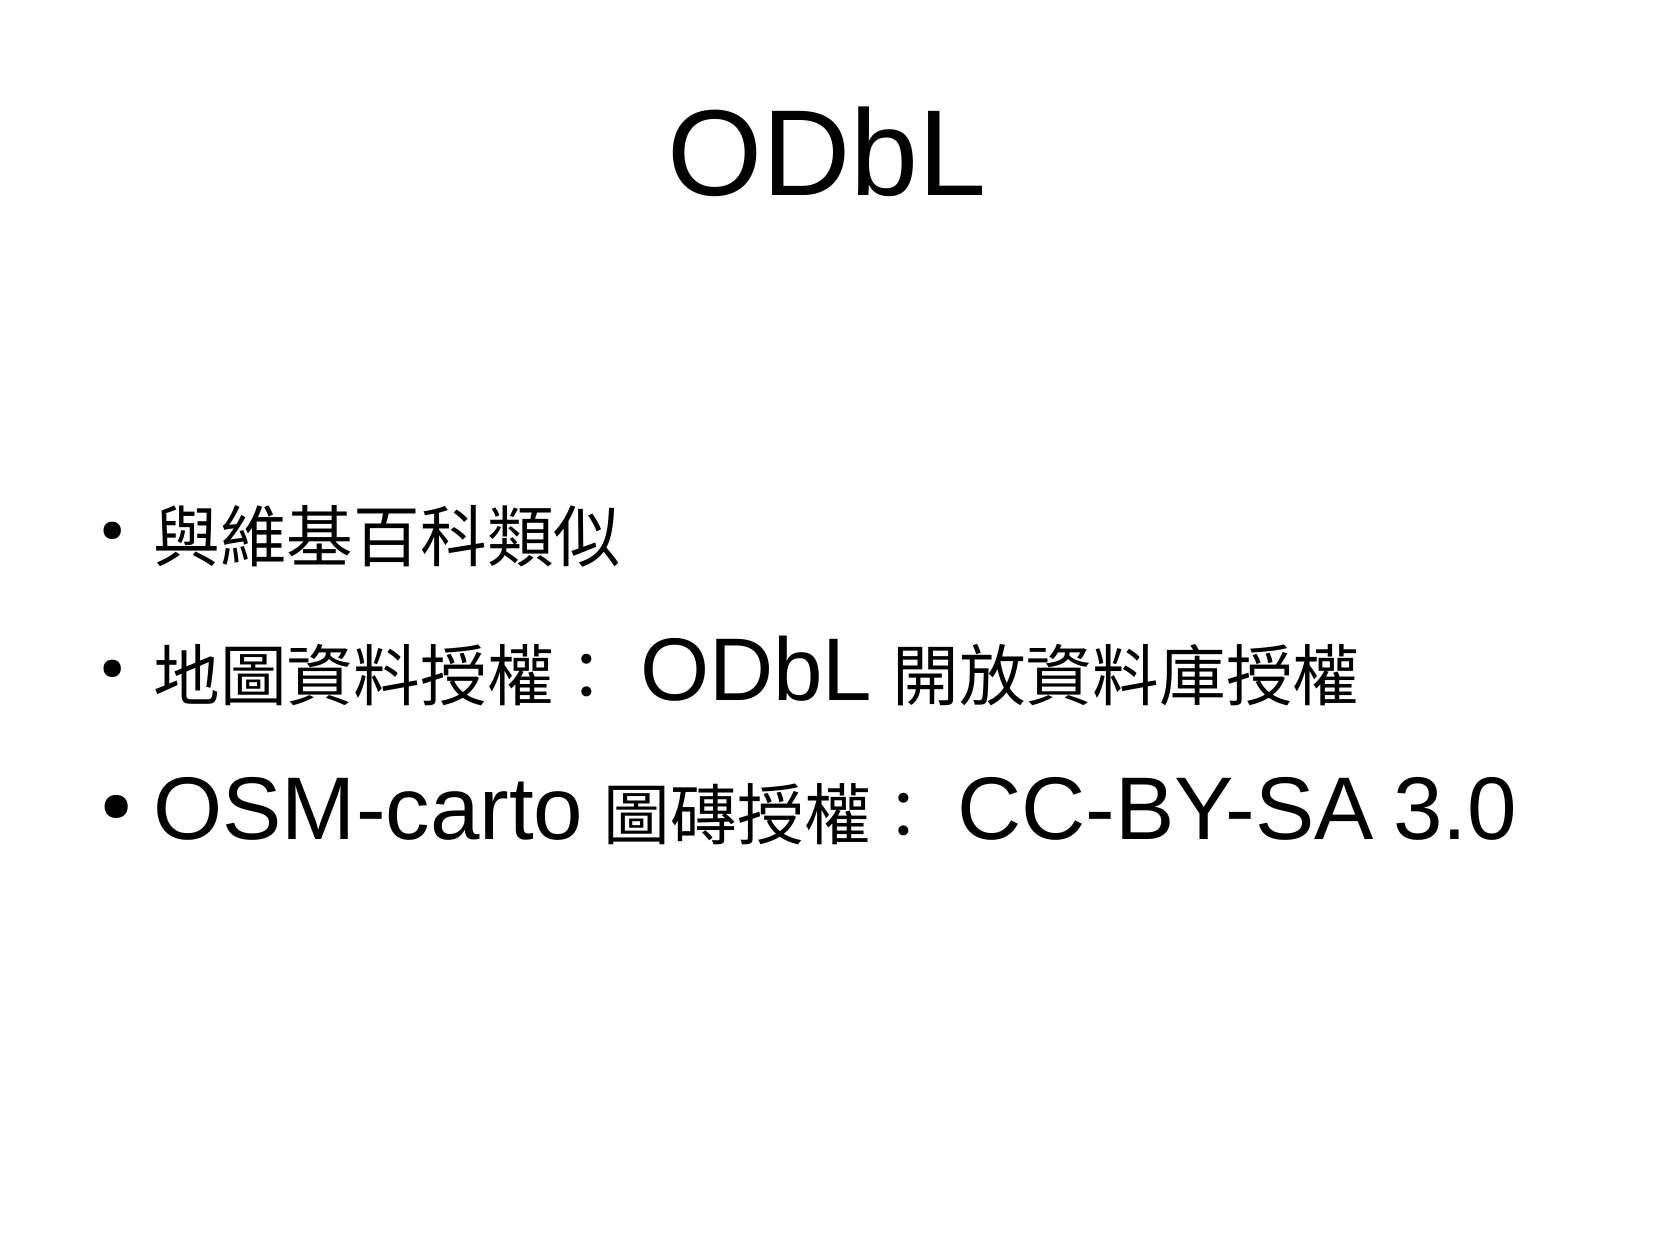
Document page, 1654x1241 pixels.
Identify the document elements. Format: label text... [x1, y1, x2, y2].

list 與維基百科類似 地圖資料授權：ODbL開放資料庫授權 OSM-carto圖磚授權：CC-BY-SA 3.0 [82, 484, 1571, 1204]
title ODbL [82, 49, 1571, 257]
